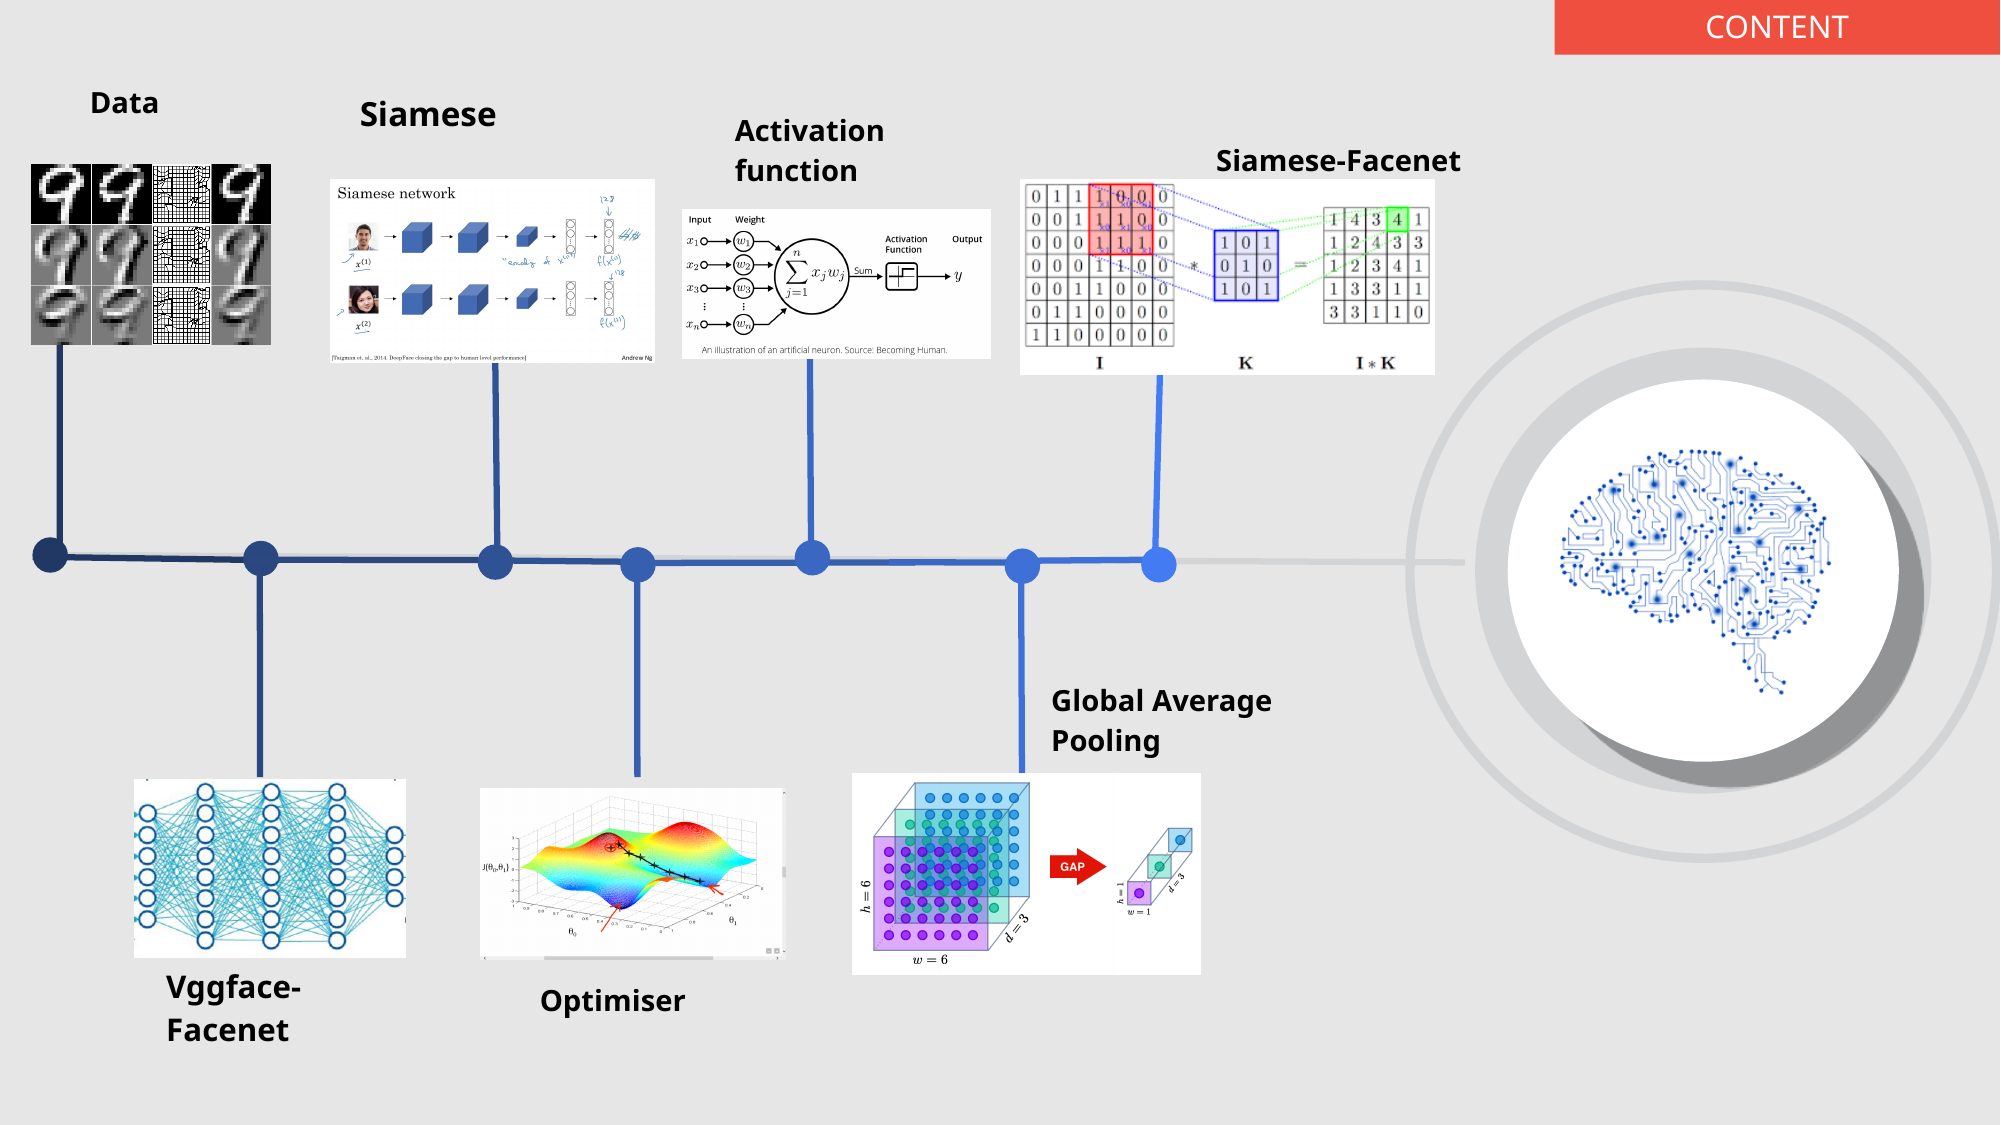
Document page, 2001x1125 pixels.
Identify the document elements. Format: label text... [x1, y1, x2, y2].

picture [480, 788, 786, 961]
text_box [1141, 547, 1177, 583]
text_box [243, 540, 279, 577]
picture [1560, 449, 1831, 695]
text_box [477, 544, 513, 580]
text_box [620, 547, 656, 583]
text_box [32, 537, 68, 573]
text_box Siamese [345, 84, 593, 165]
picture [330, 179, 655, 363]
text_box Optimiser [525, 973, 809, 1096]
picture [682, 209, 991, 359]
text_box Global Average Pooling [1036, 673, 1321, 796]
text_box Activation function [720, 103, 1004, 225]
picture [134, 779, 406, 958]
picture [1020, 179, 1435, 376]
text_box [1004, 548, 1041, 584]
text_box CONTENT [1554, 0, 2000, 55]
picture [852, 773, 1201, 976]
text_box [1475, 347, 1932, 794]
text_box Siamese-Facenet [1201, 133, 1486, 255]
text_box Vggface-Facenet [151, 957, 436, 1080]
text_box [794, 539, 831, 576]
picture [31, 164, 271, 346]
text_box Data [60, 75, 196, 137]
